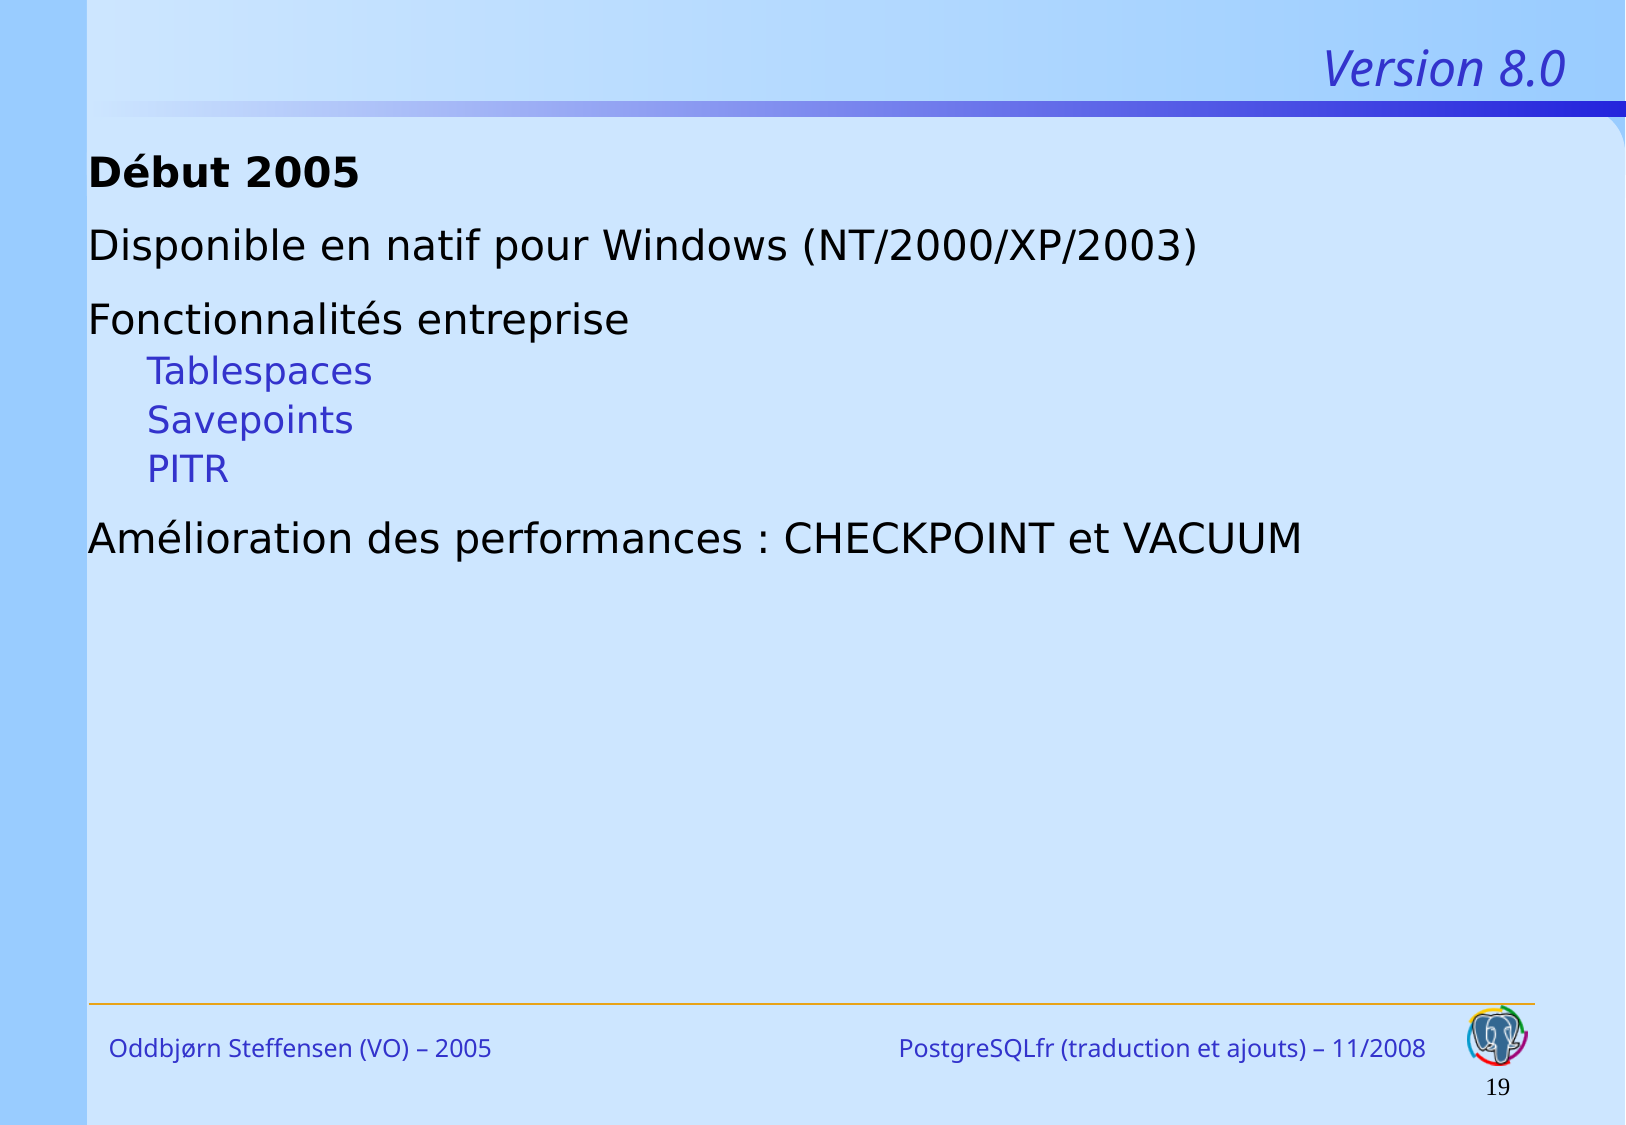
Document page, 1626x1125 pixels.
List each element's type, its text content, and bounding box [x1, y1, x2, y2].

title Version 8.0 [172, 0, 1567, 134]
picture [1467, 1005, 1528, 1066]
list Début 2005 Disponible en natif pour Windows (NT/2000/XP/2003) Fonctionnalités entreprise Tablespaces Savepoints PITR Amélioration des performances : CHECKPOINT et VACUUM [87, 148, 1551, 943]
